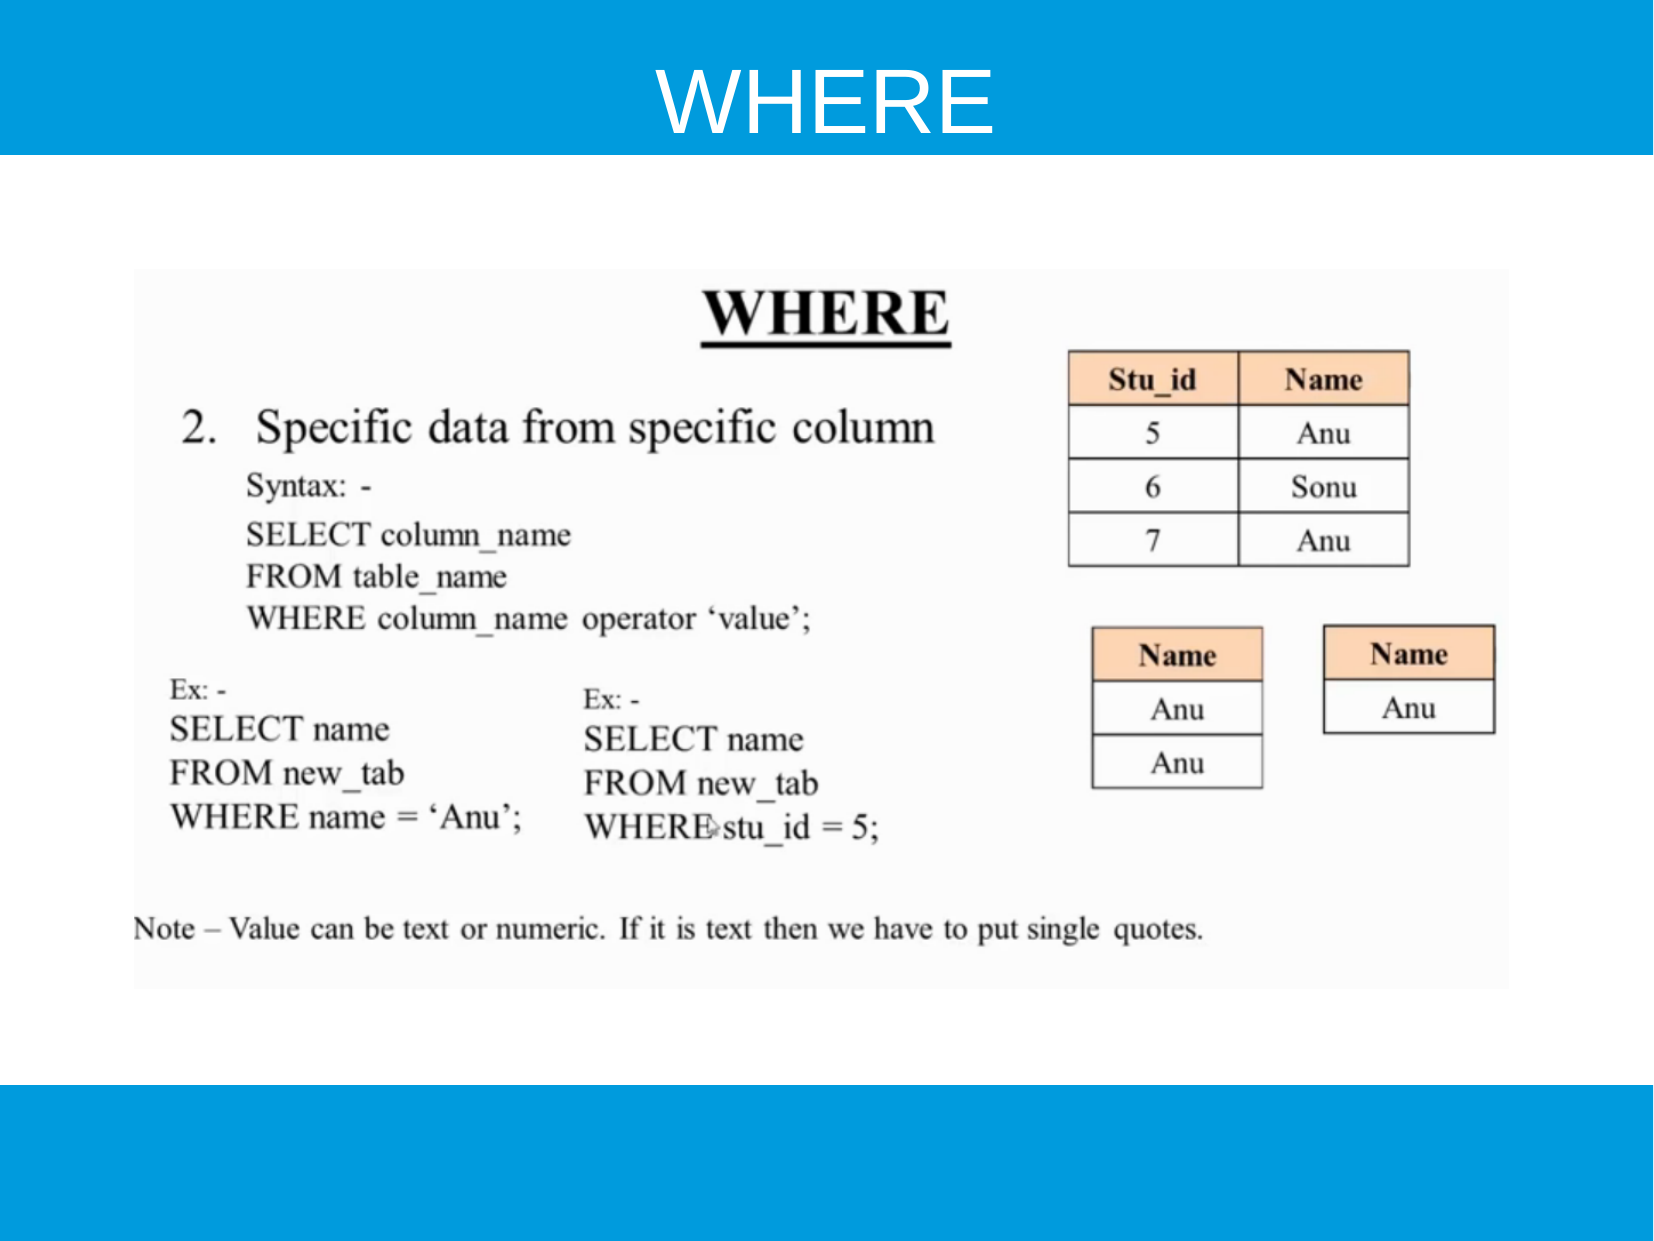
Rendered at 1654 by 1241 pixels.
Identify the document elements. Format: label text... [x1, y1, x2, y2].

picture [134, 269, 1509, 989]
title WHERE [82, 49, 1571, 155]
